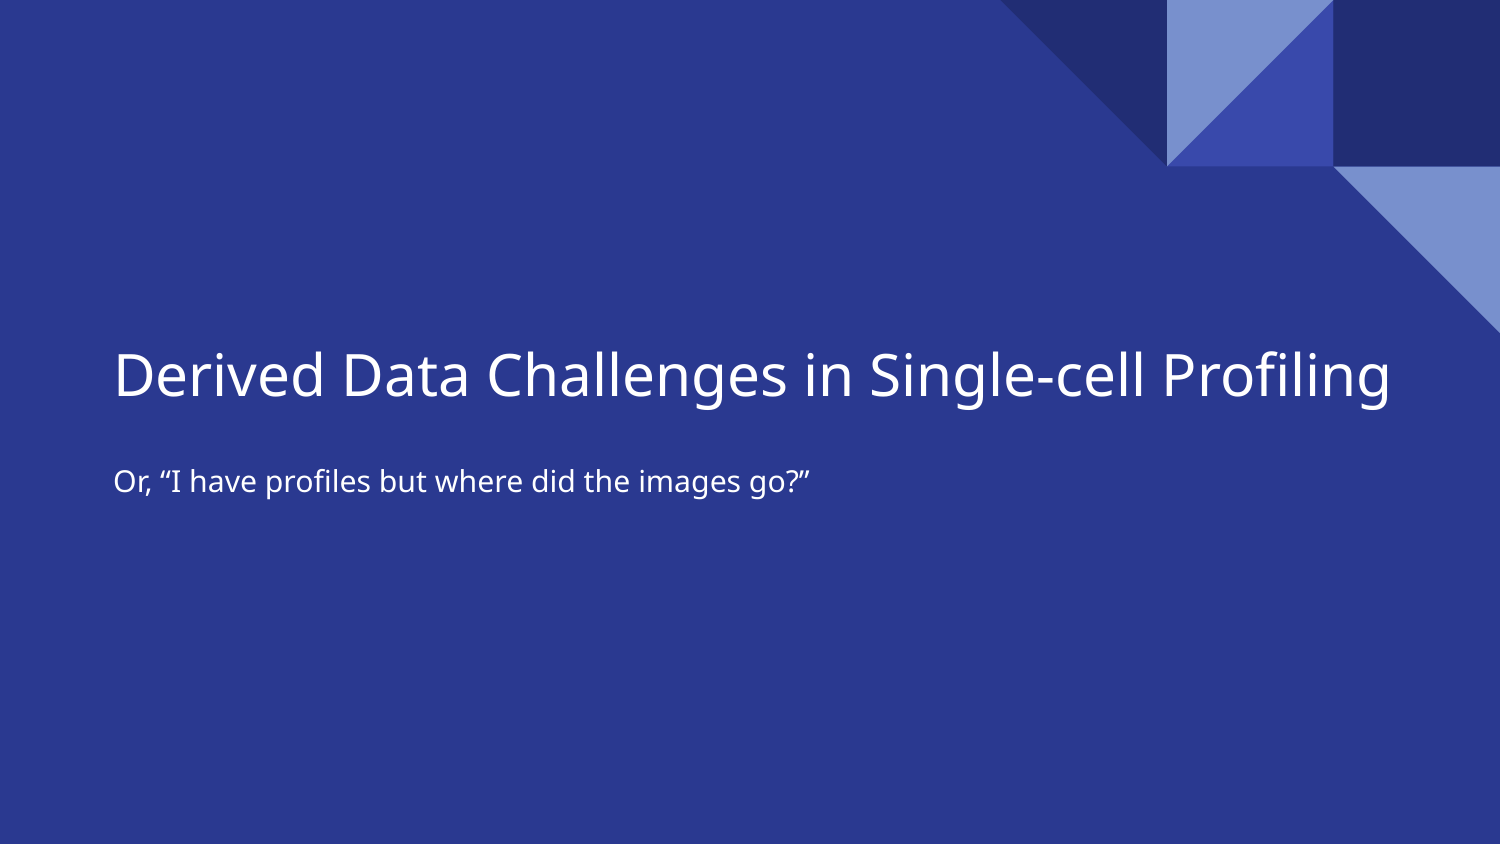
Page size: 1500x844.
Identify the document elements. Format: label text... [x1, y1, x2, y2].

title Derived Data Challenges in Single-cell Profiling [98, 291, 1447, 429]
subtitle Or, “I have profiles but where did the images go?” [98, 445, 1447, 517]
